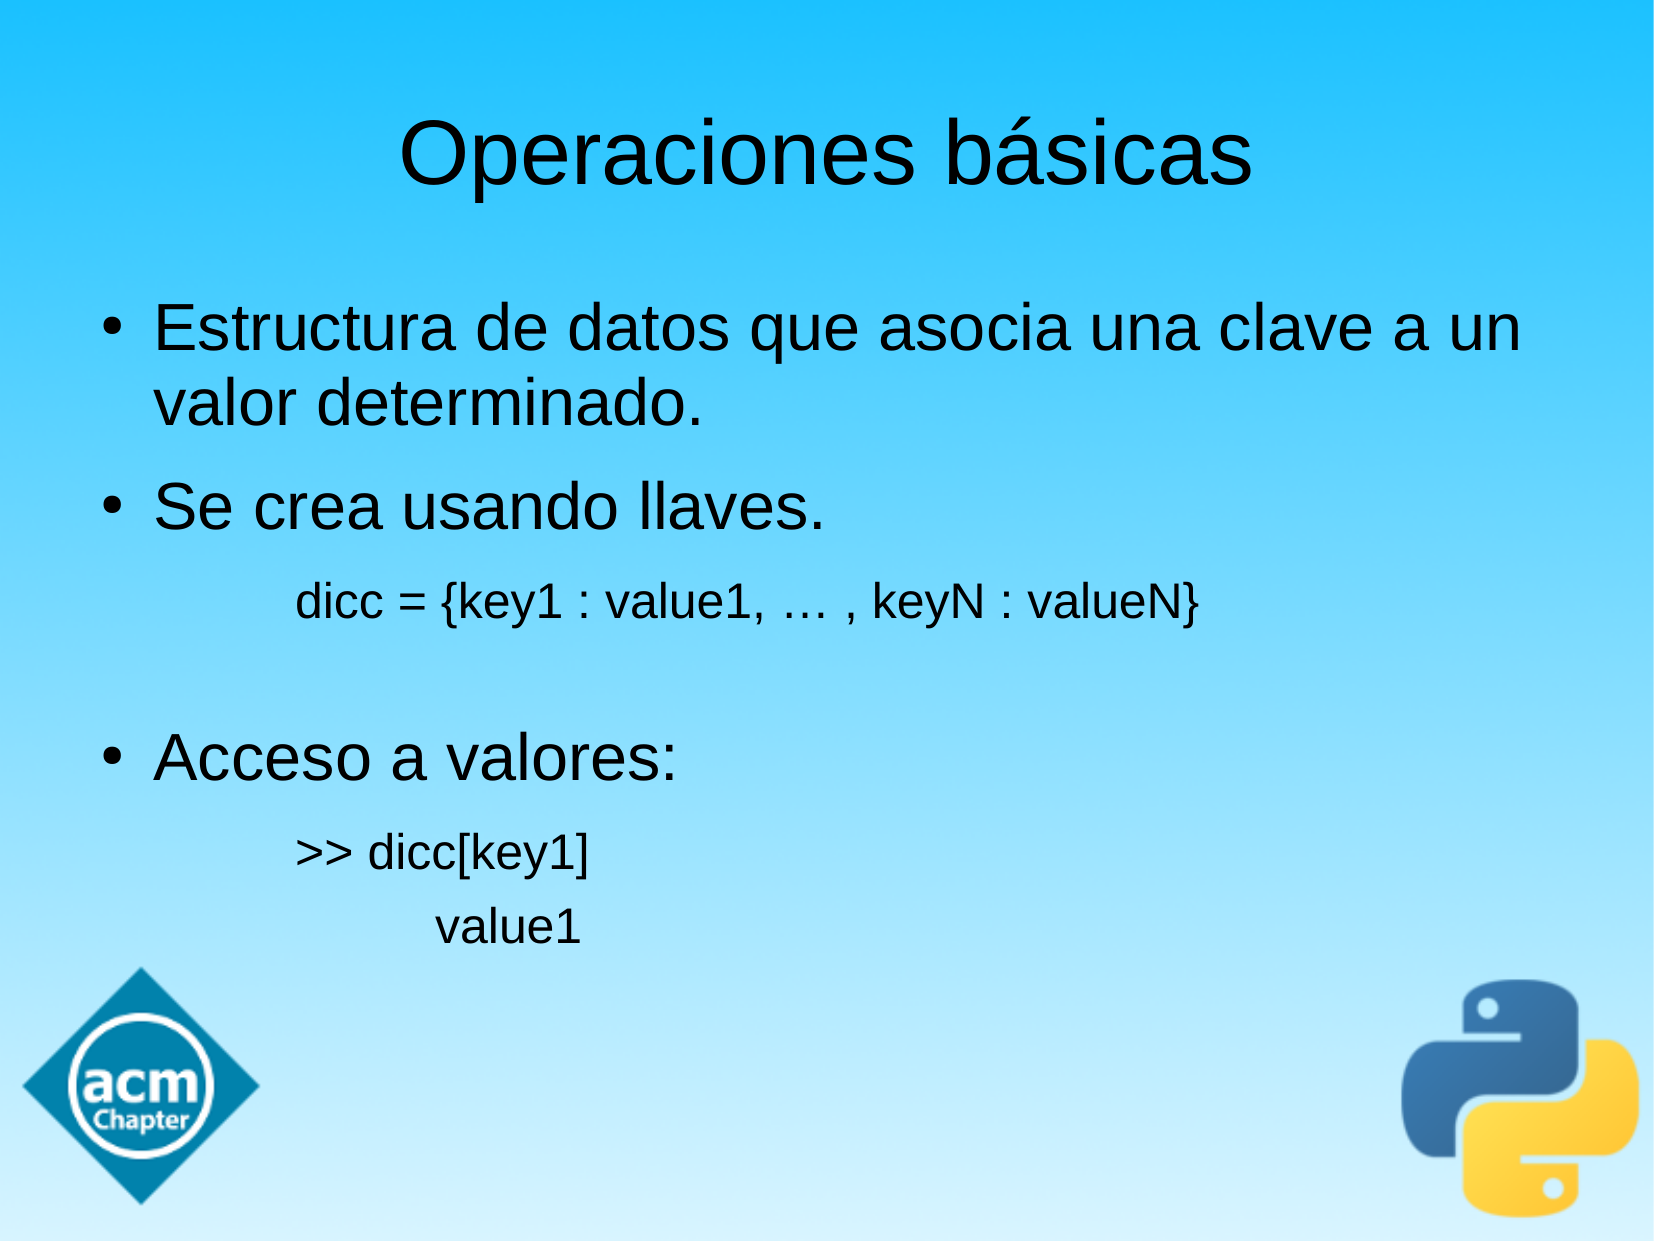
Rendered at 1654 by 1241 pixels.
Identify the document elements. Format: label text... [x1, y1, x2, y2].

title Operaciones básicas [82, 49, 1571, 257]
picture [0, 0, 1654, 1241]
list Estructura de datos que asocia una clave a un valor determinado. Se crea usando llaves. dicc = {key1 : value1, … , keyN : valueN} Acceso a valores: >> dicc[key1] value1 [82, 290, 1571, 1010]
